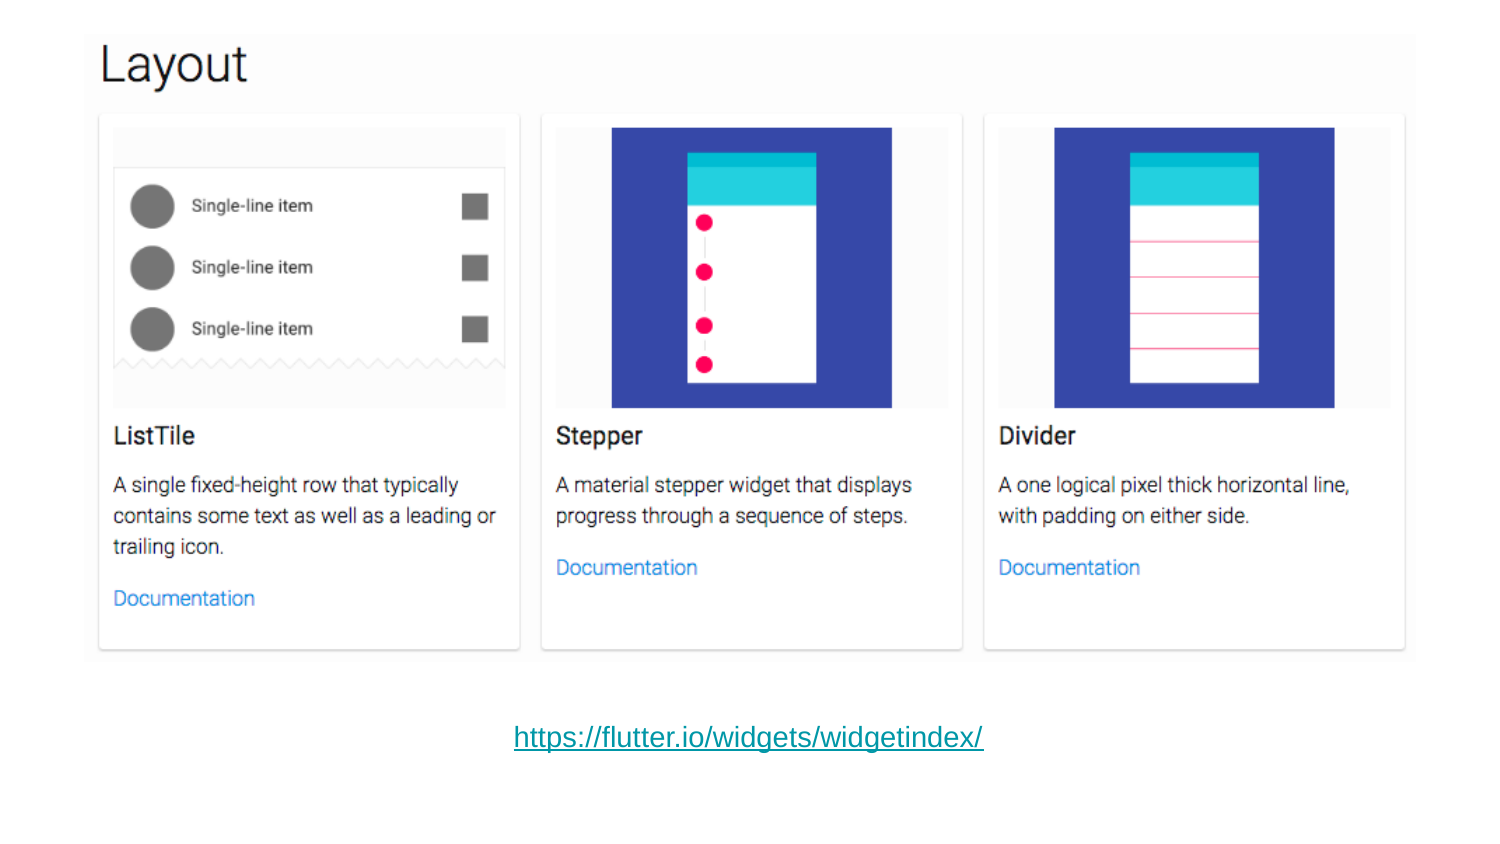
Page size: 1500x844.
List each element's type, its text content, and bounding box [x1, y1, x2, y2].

picture [84, 34, 1416, 662]
text_box https://flutter.io/widgets/widgetindex/ [498, 703, 1002, 844]
